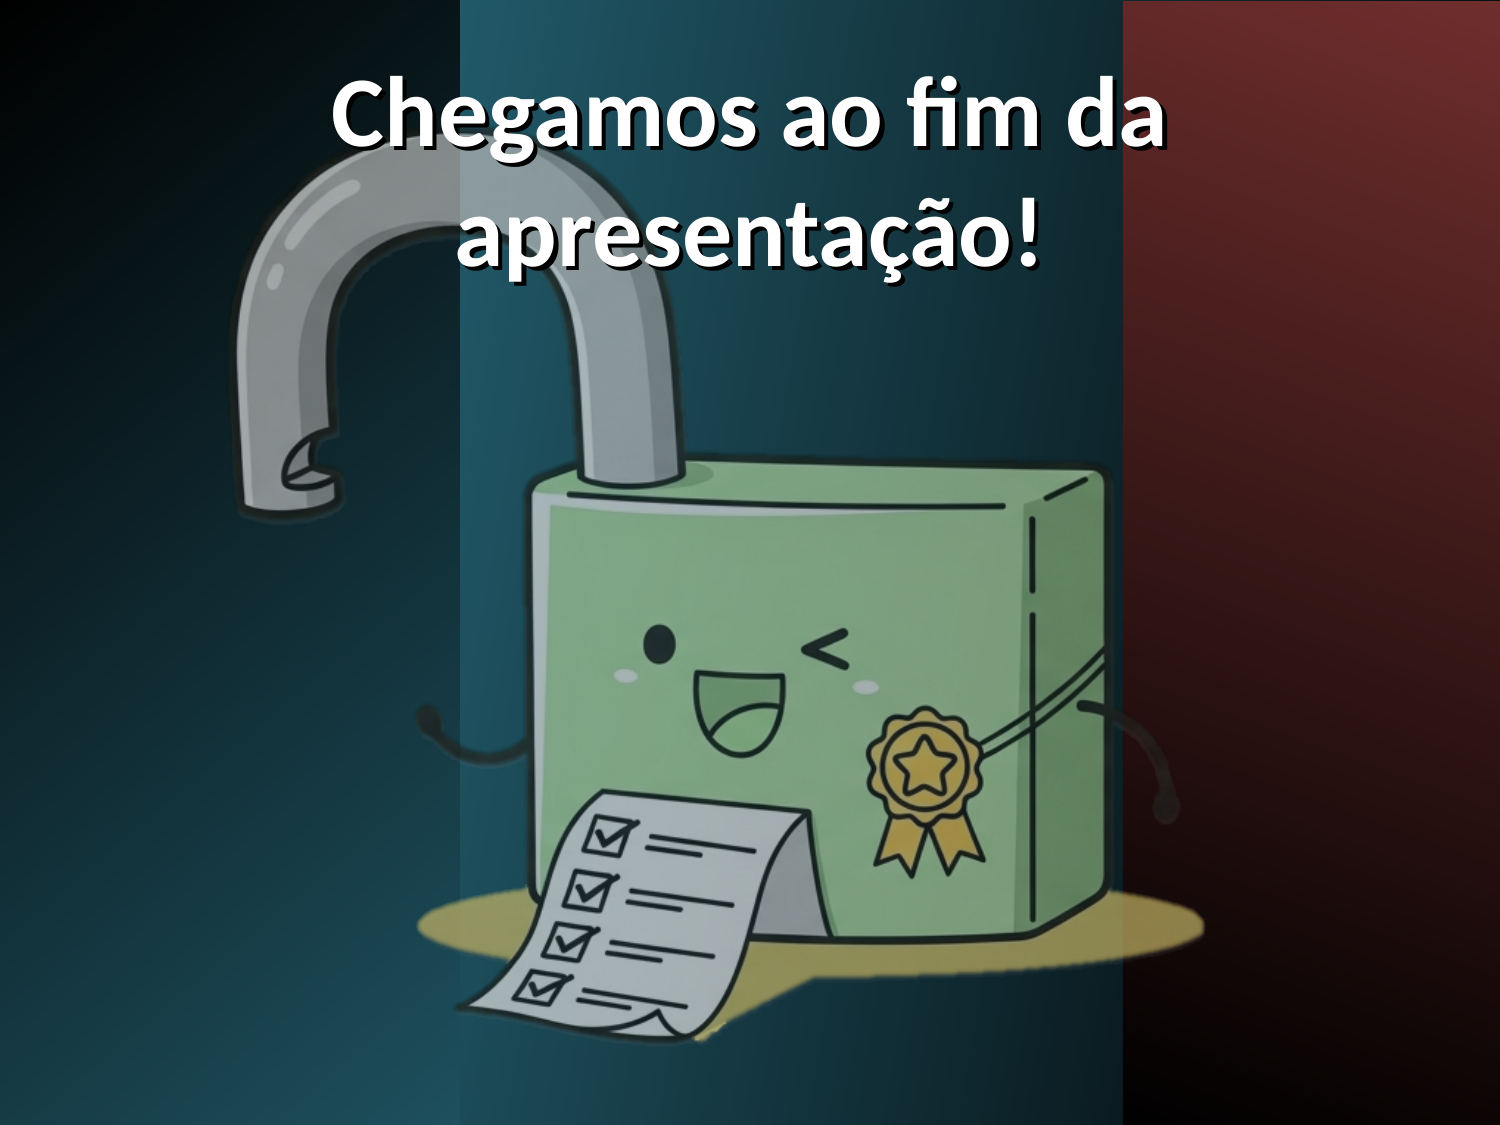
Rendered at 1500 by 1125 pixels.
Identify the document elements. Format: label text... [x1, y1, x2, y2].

picture [0, 0, 1500, 1125]
text_box Chegamos ao fim da apresentação! [48, 38, 1452, 297]
